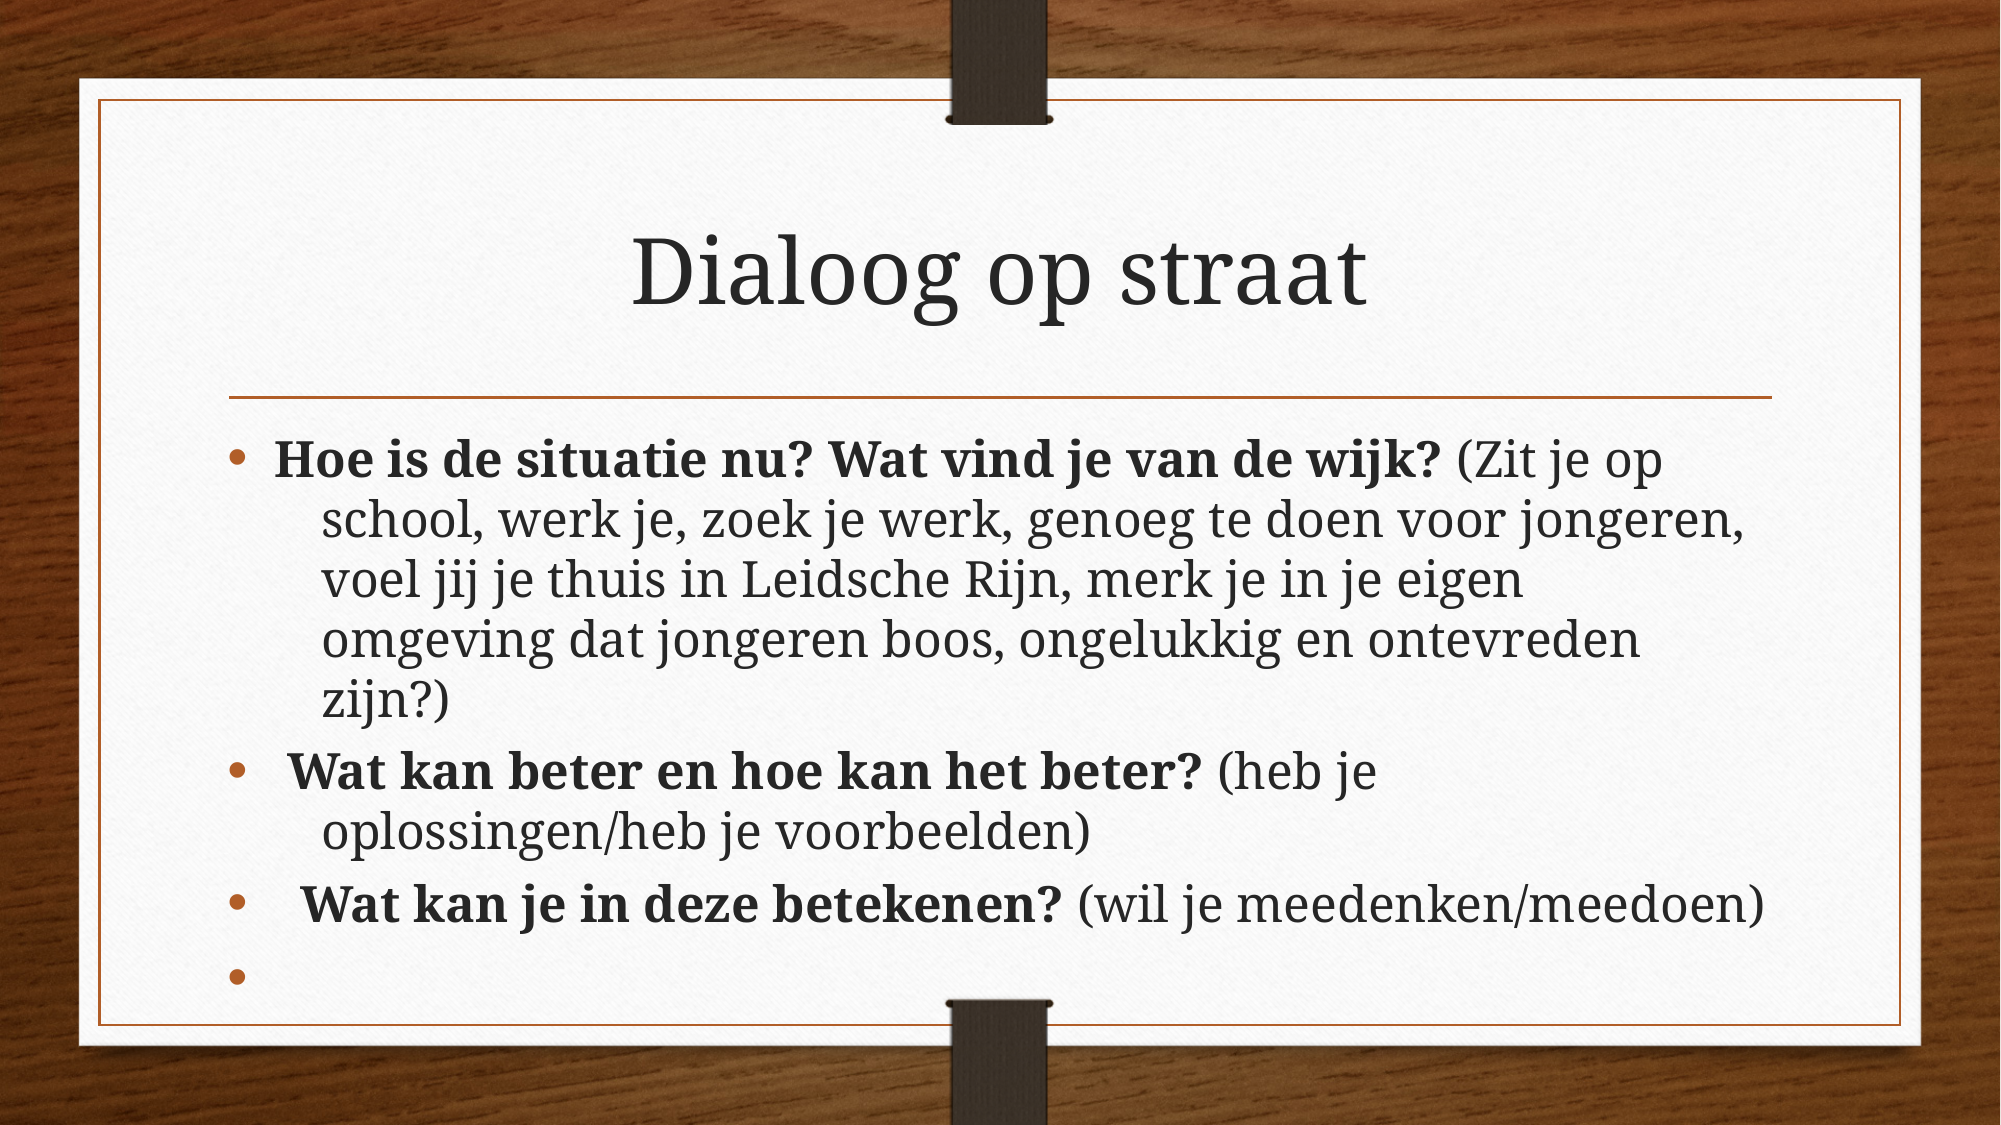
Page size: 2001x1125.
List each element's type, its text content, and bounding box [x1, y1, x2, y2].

title Dialoog op straat [212, 161, 1788, 376]
list Hoe is de situatie nu? Wat vind je van de wijk? (Zit je op school, werk je, zoek je werk, genoeg te doen voor jongeren, voel jij je thuis in Leidsche Rijn, merk je in je eigen omgeving dat jongeren boos, ongelukkig en ontevreden zijn?) Wat kan beter en hoe kan het beter? (heb je oplossingen/heb je voorbeelden) Wat kan je in deze betekenen? (wil je meedenken/meedoen) [212, 419, 1788, 964]
